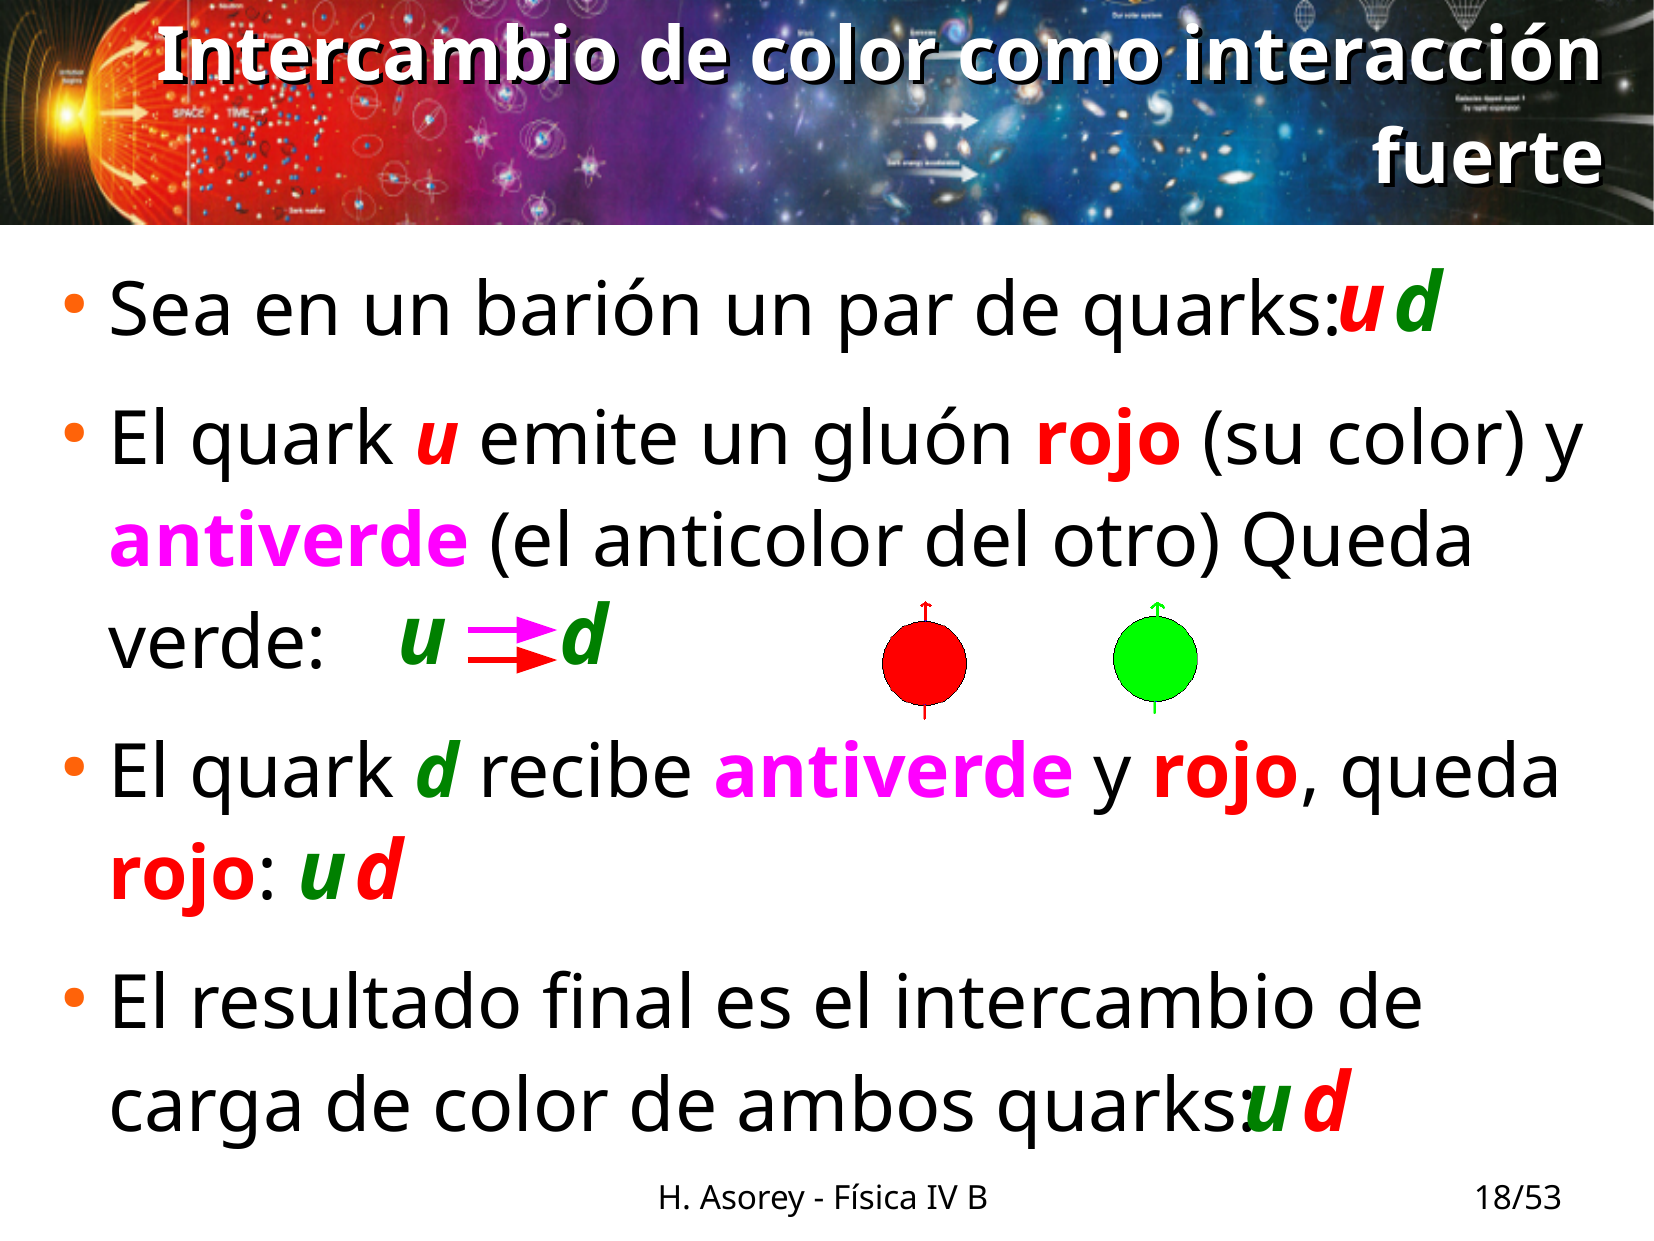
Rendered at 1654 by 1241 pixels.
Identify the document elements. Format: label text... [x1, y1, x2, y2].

chart [1329, 251, 1452, 353]
title Intercambio de color como interacción fuerte [45, 15, 1606, 191]
list Sea en un barión un par de quarks: El quark u emite un gluón rojo (su color) y antiverde (el anticolor del otro) Queda verde: El quark d recibe antiverde y rojo, queda rojo: El resultado final es el intercambio de carga de color de ambos quarks: [45, 255, 1606, 1156]
picture [0, 0, 1654, 225]
chart [390, 585, 618, 686]
chart [289, 820, 413, 921]
chart [1236, 1052, 1360, 1153]
